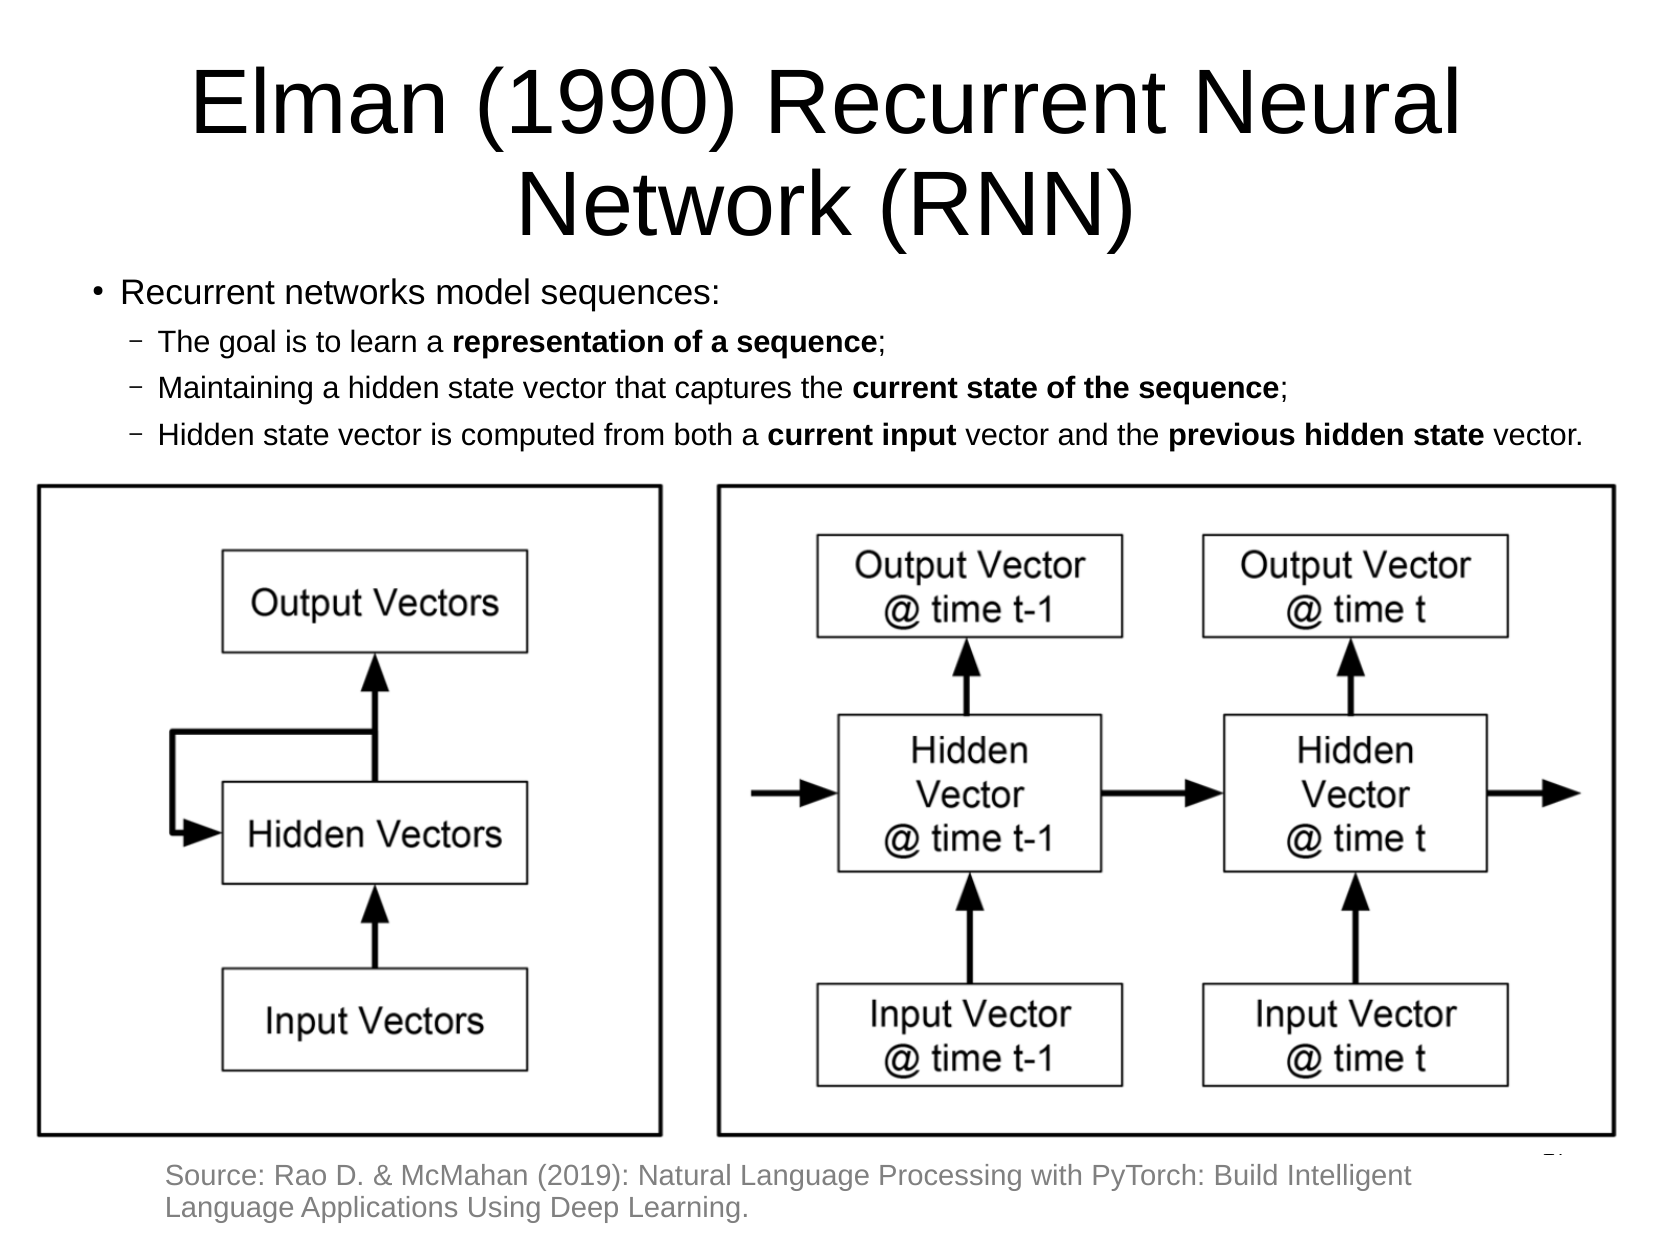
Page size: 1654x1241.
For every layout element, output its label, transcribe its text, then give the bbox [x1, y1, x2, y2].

title Elman (1990) Recurrent Neural Network (RNN) [82, 49, 1571, 257]
picture [20, 464, 1630, 1155]
list Recurrent networks model sequences: The goal is to learn a representation of a sequence; Maintaining a hidden state vector that captures the current state of the sequence; Hidden state vector is computed from both a current input vector and the previous hidden state vector. [82, 272, 1606, 464]
text_box Source: Rao D. & McMahan (2019): Natural Language Processing with PyTorch: Build Intelligent Language Applications Using Deep Learning. [150, 1151, 1516, 1232]
